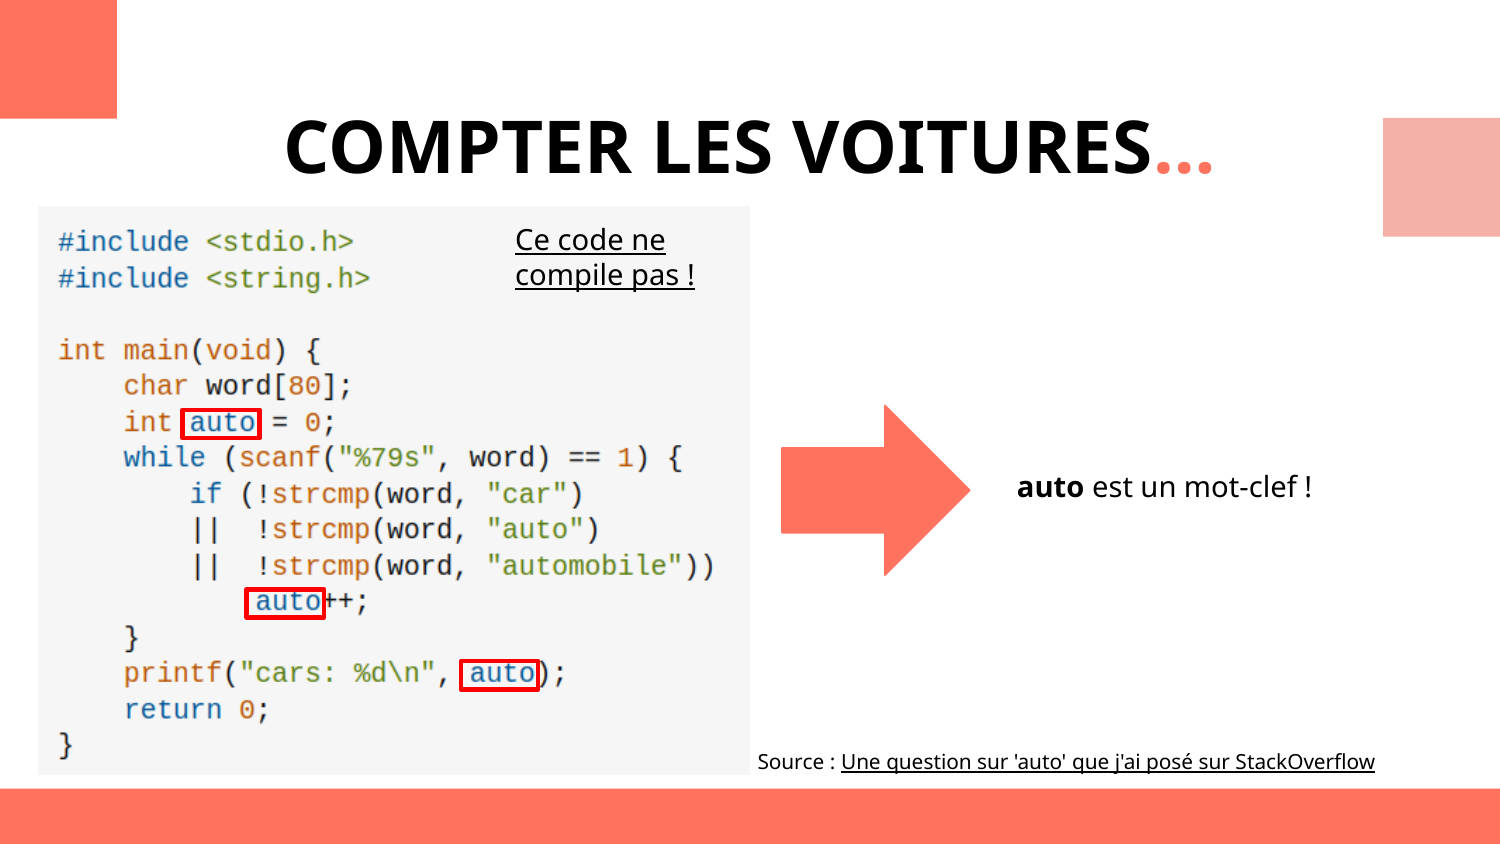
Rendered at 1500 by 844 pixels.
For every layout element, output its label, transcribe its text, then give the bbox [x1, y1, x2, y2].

text_box [782, 405, 970, 576]
text_box auto est un mot-clef ! [1001, 453, 1359, 527]
picture [38, 206, 750, 775]
text_box Source : Une question sur 'auto' que j'ai posé sur StackOverflow [742, 733, 1483, 784]
text_box Ce code ne compile pas ! [500, 206, 750, 296]
title COMPTER LES VOITURES… [97, 107, 1402, 181]
